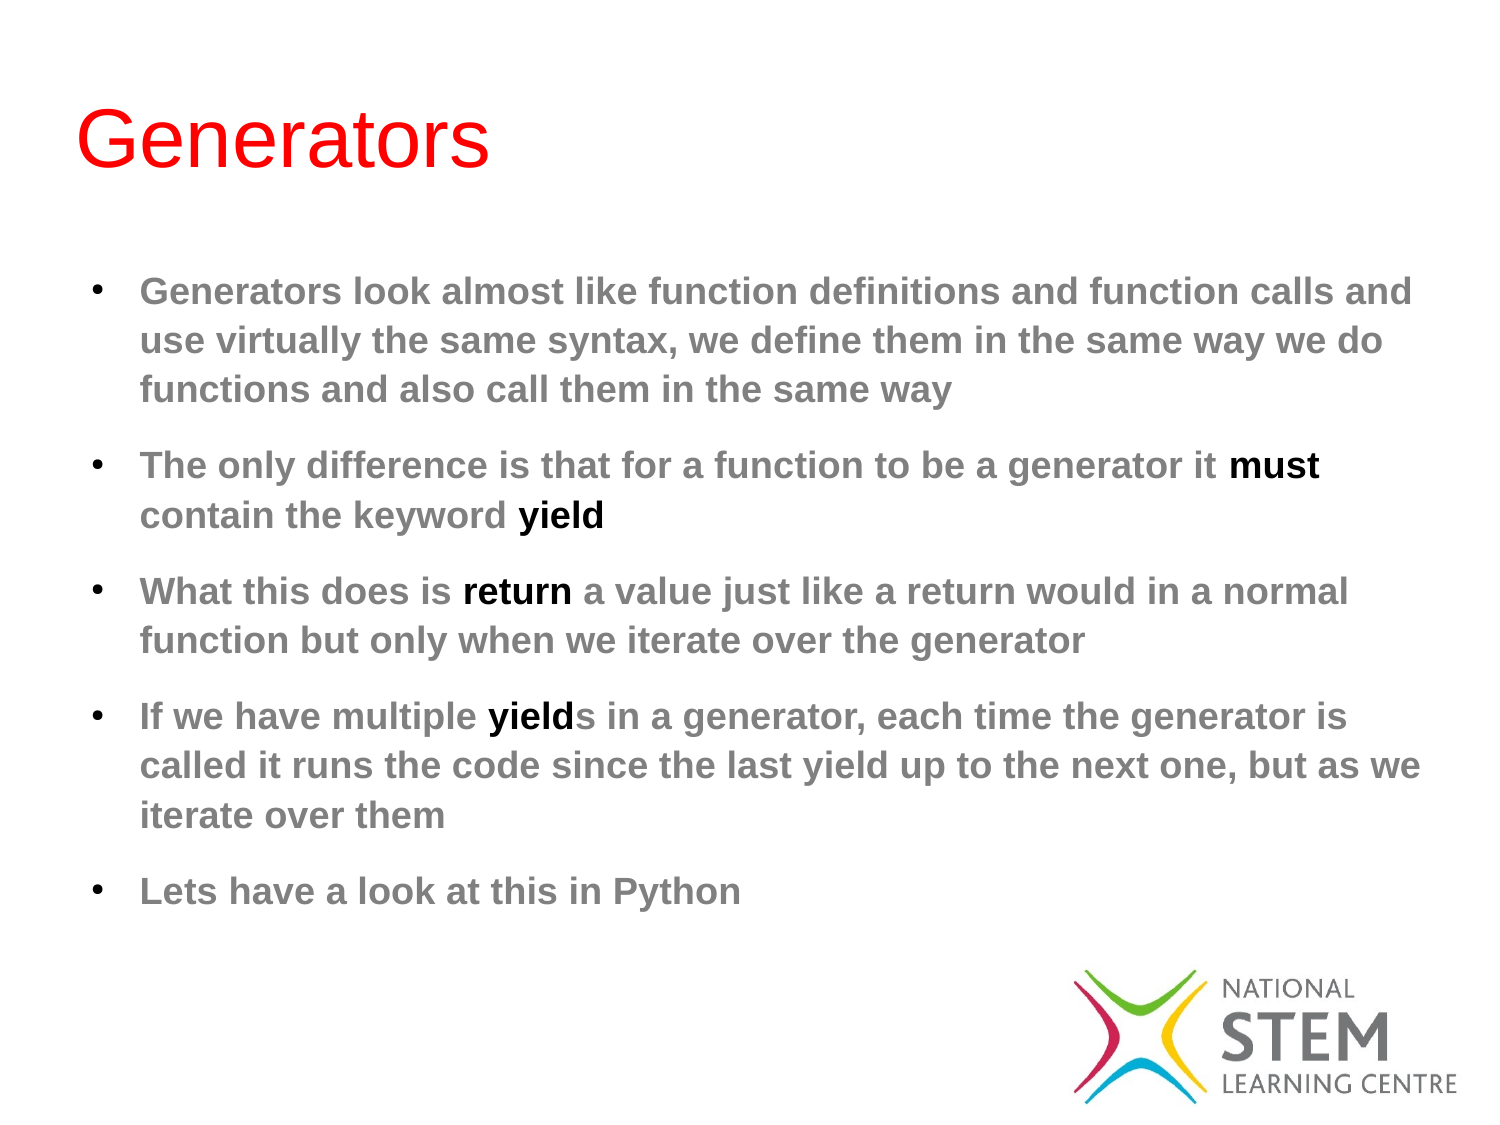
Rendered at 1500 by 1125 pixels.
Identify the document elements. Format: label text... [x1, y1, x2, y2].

list Generators look almost like function definitions and function calls and use virtually the same syntax, we define them in the same way we do functions and also call them in the same way The only difference is that for a function to be a generator it must contain the keyword yield What this does is return a value just like a return would in a normal function but only when we iterate over the generator If we have multiple yields in a generator, each time the generator is called it runs the code since the last yield up to the next one, but as we iterate over them Lets have a look at this in Python [75, 263, 1425, 916]
title Generators [75, 44, 1425, 233]
picture [1057, 953, 1472, 1120]
